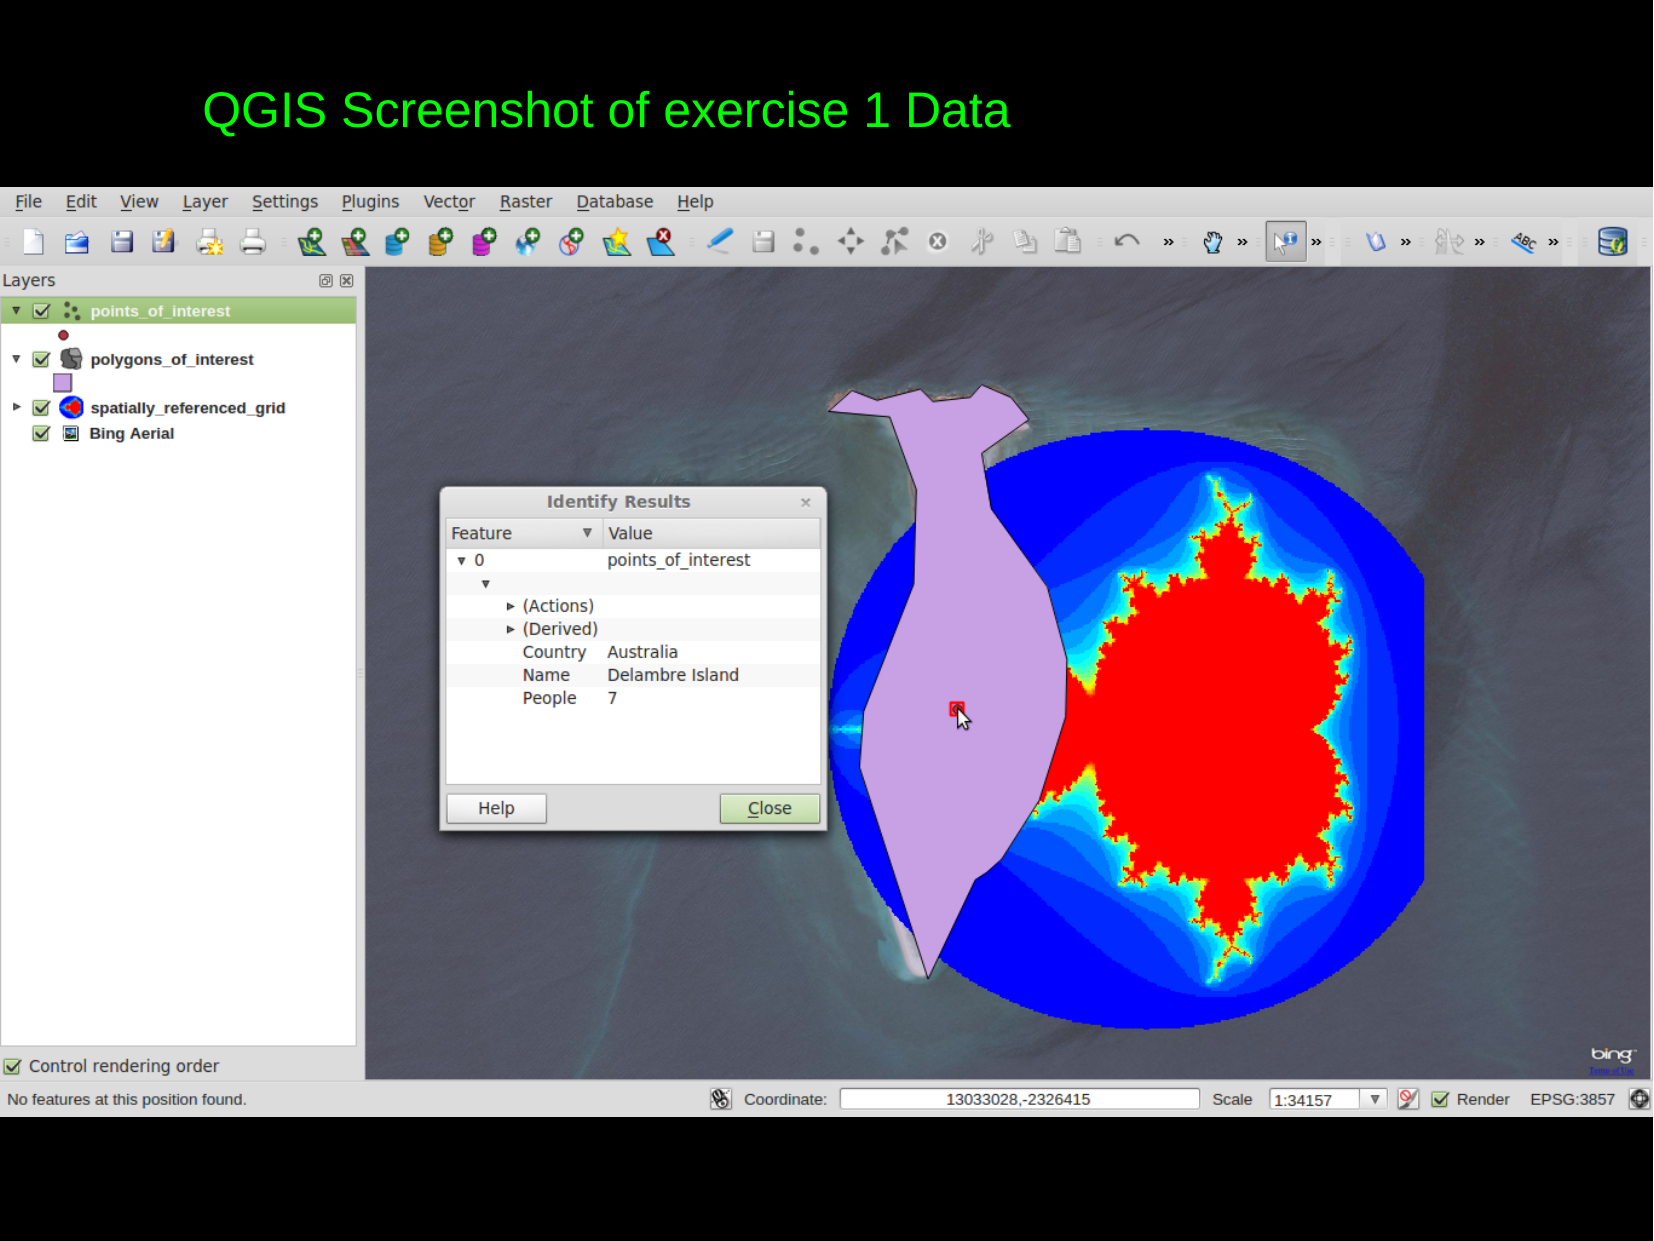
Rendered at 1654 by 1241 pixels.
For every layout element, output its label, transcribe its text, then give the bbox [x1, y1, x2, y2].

picture [0, 187, 1653, 1117]
text_box QGIS Screenshot of exercise 1 Data [187, 75, 1463, 146]
